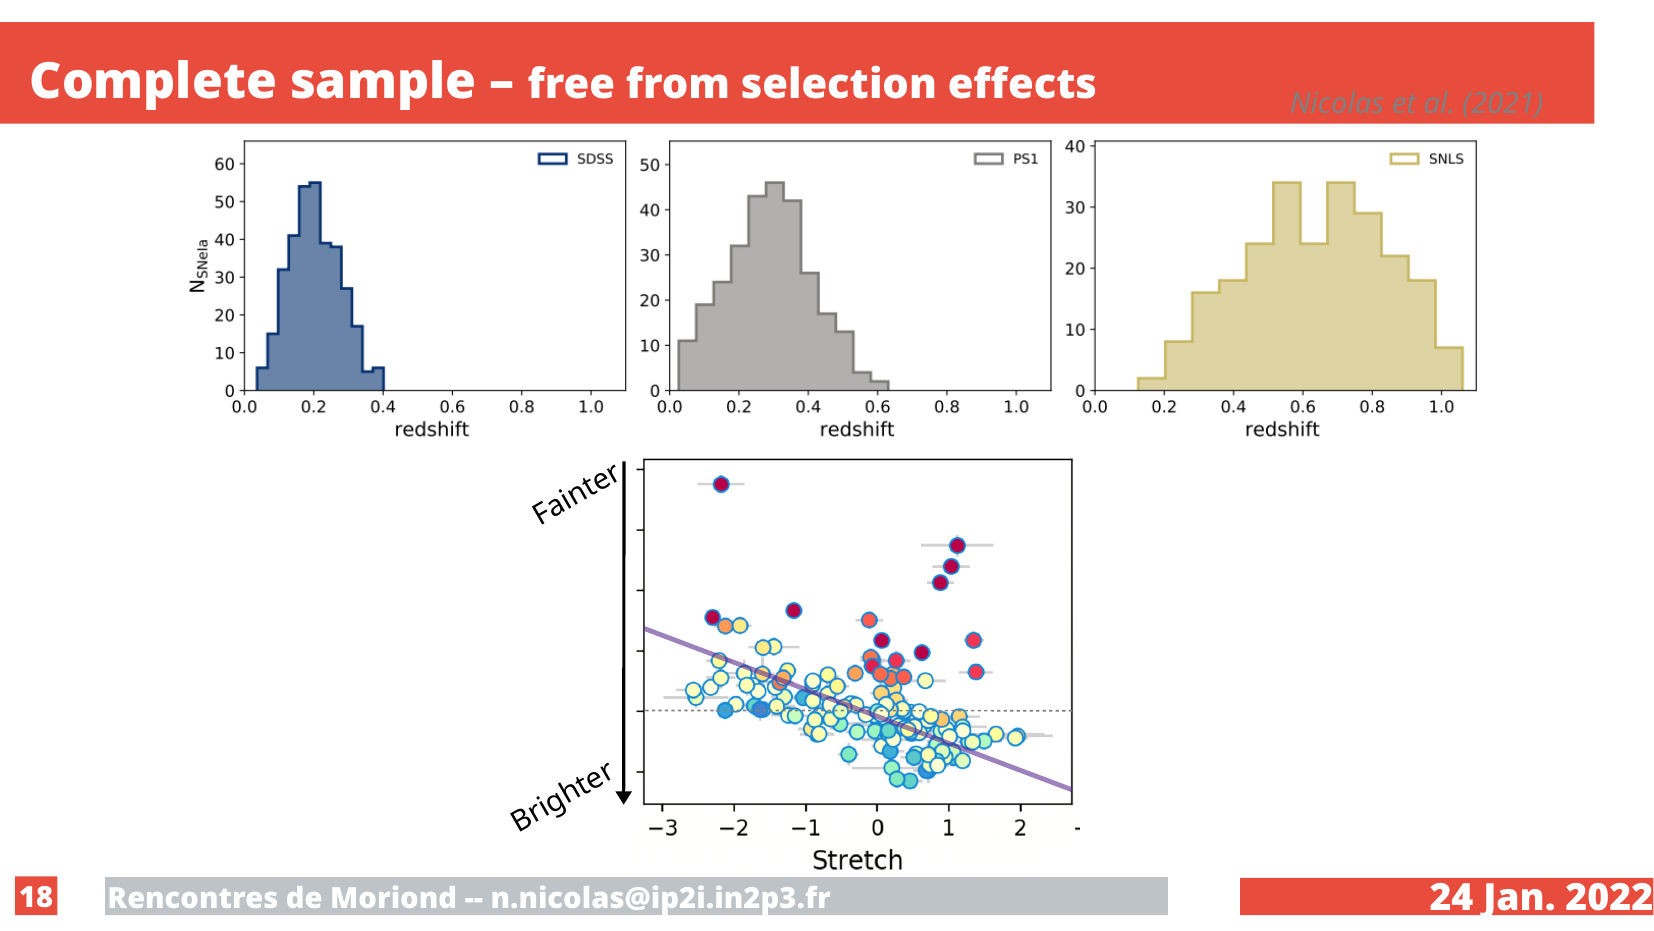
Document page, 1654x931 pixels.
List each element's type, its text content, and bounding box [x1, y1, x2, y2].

text_box Fainter [507, 451, 633, 543]
text_box Brighter [626, 752, 631, 784]
picture [631, 455, 1081, 871]
text_box Nicolas et al. (2021) [1275, 75, 1601, 125]
title Complete sample – free from selection effects [29, 44, 1565, 113]
text_box Brighter [486, 732, 622, 850]
picture [180, 130, 1486, 451]
